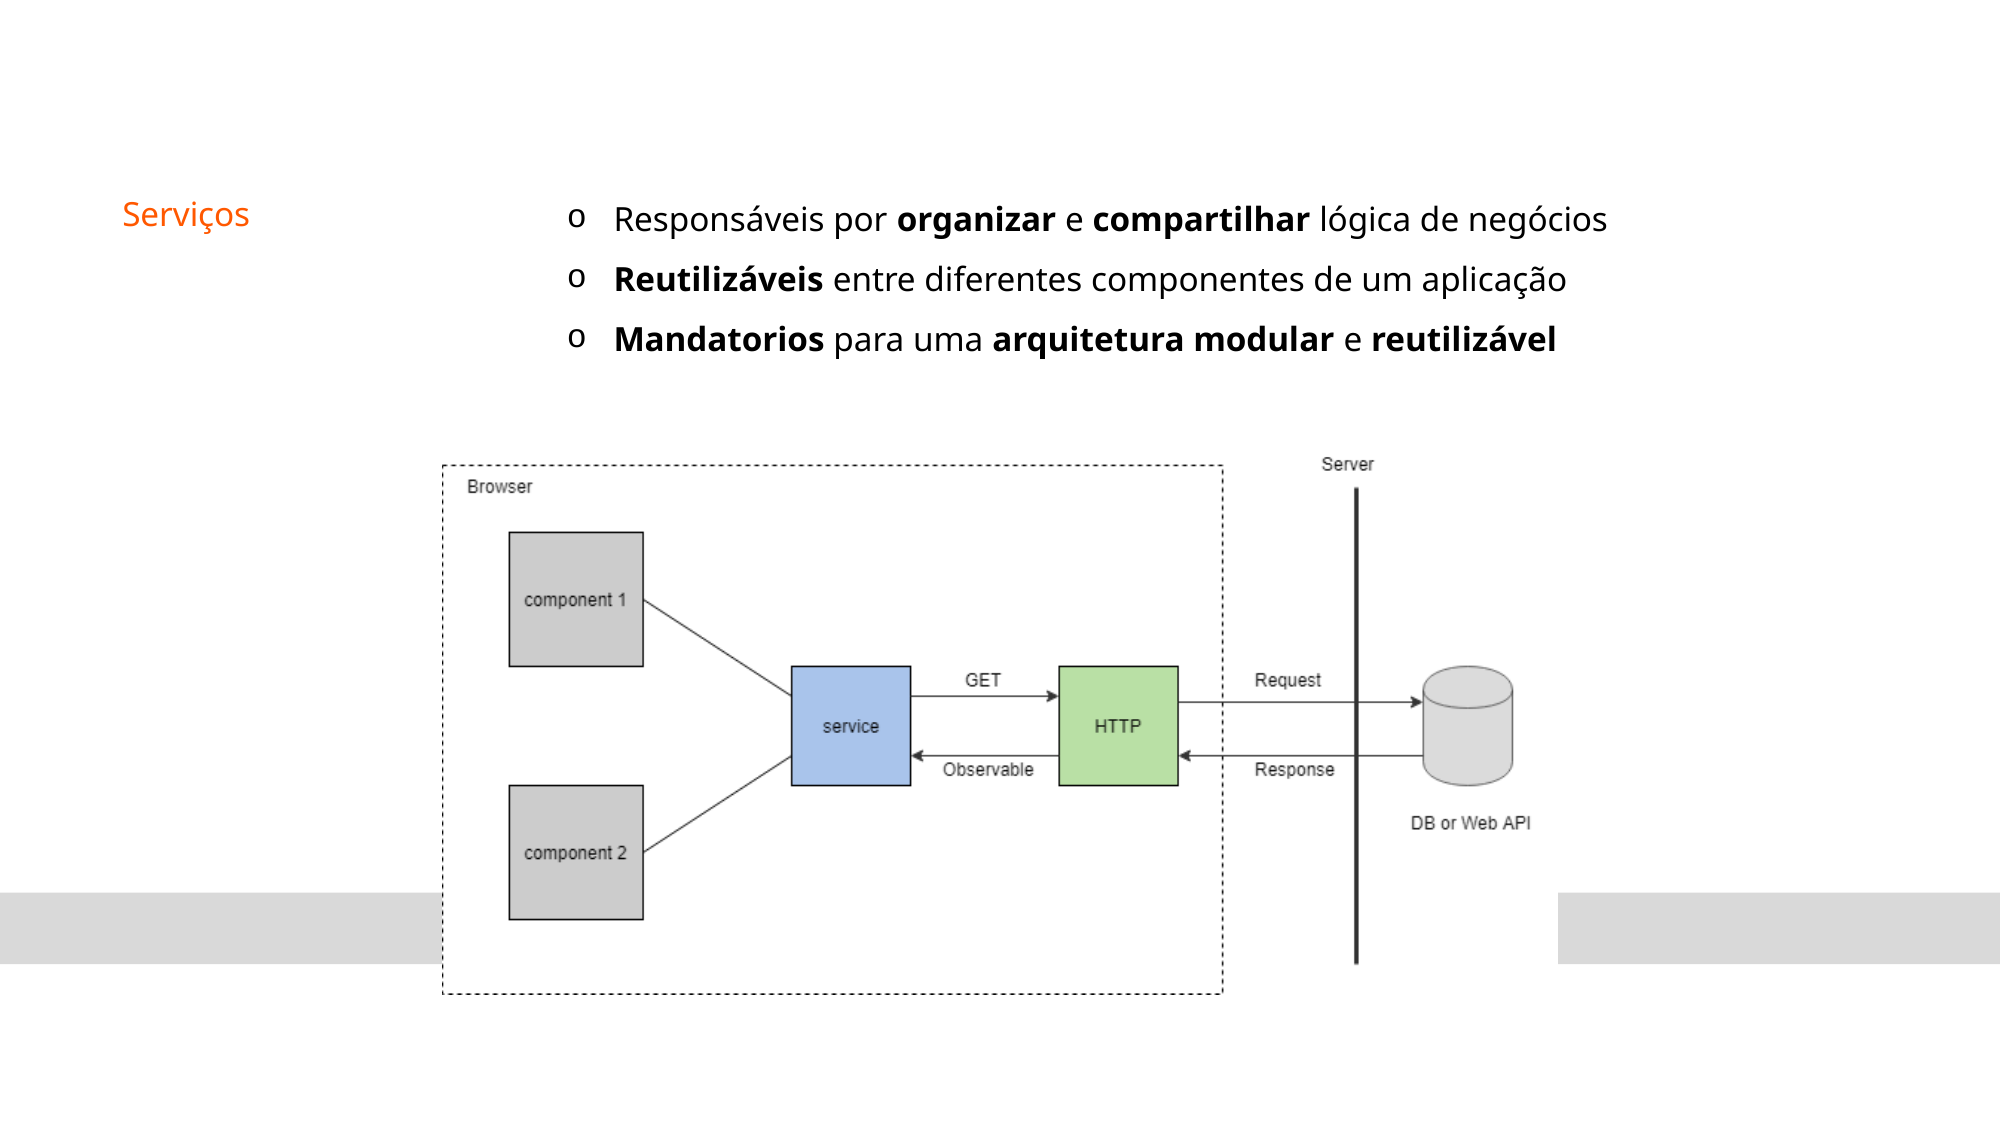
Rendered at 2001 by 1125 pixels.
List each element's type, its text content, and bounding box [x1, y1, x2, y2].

text_box [0, 892, 442, 965]
picture [442, 450, 1558, 995]
text_box Responsáveis por organizar e compartilhar lógica de negócios Reutilizáveis entre diferentes componentes de um aplicação Mandatorios para uma arquitetura modular e reutilizável [551, 171, 1688, 366]
text_box [1558, 892, 2000, 965]
text_box Serviços [107, 185, 443, 258]
